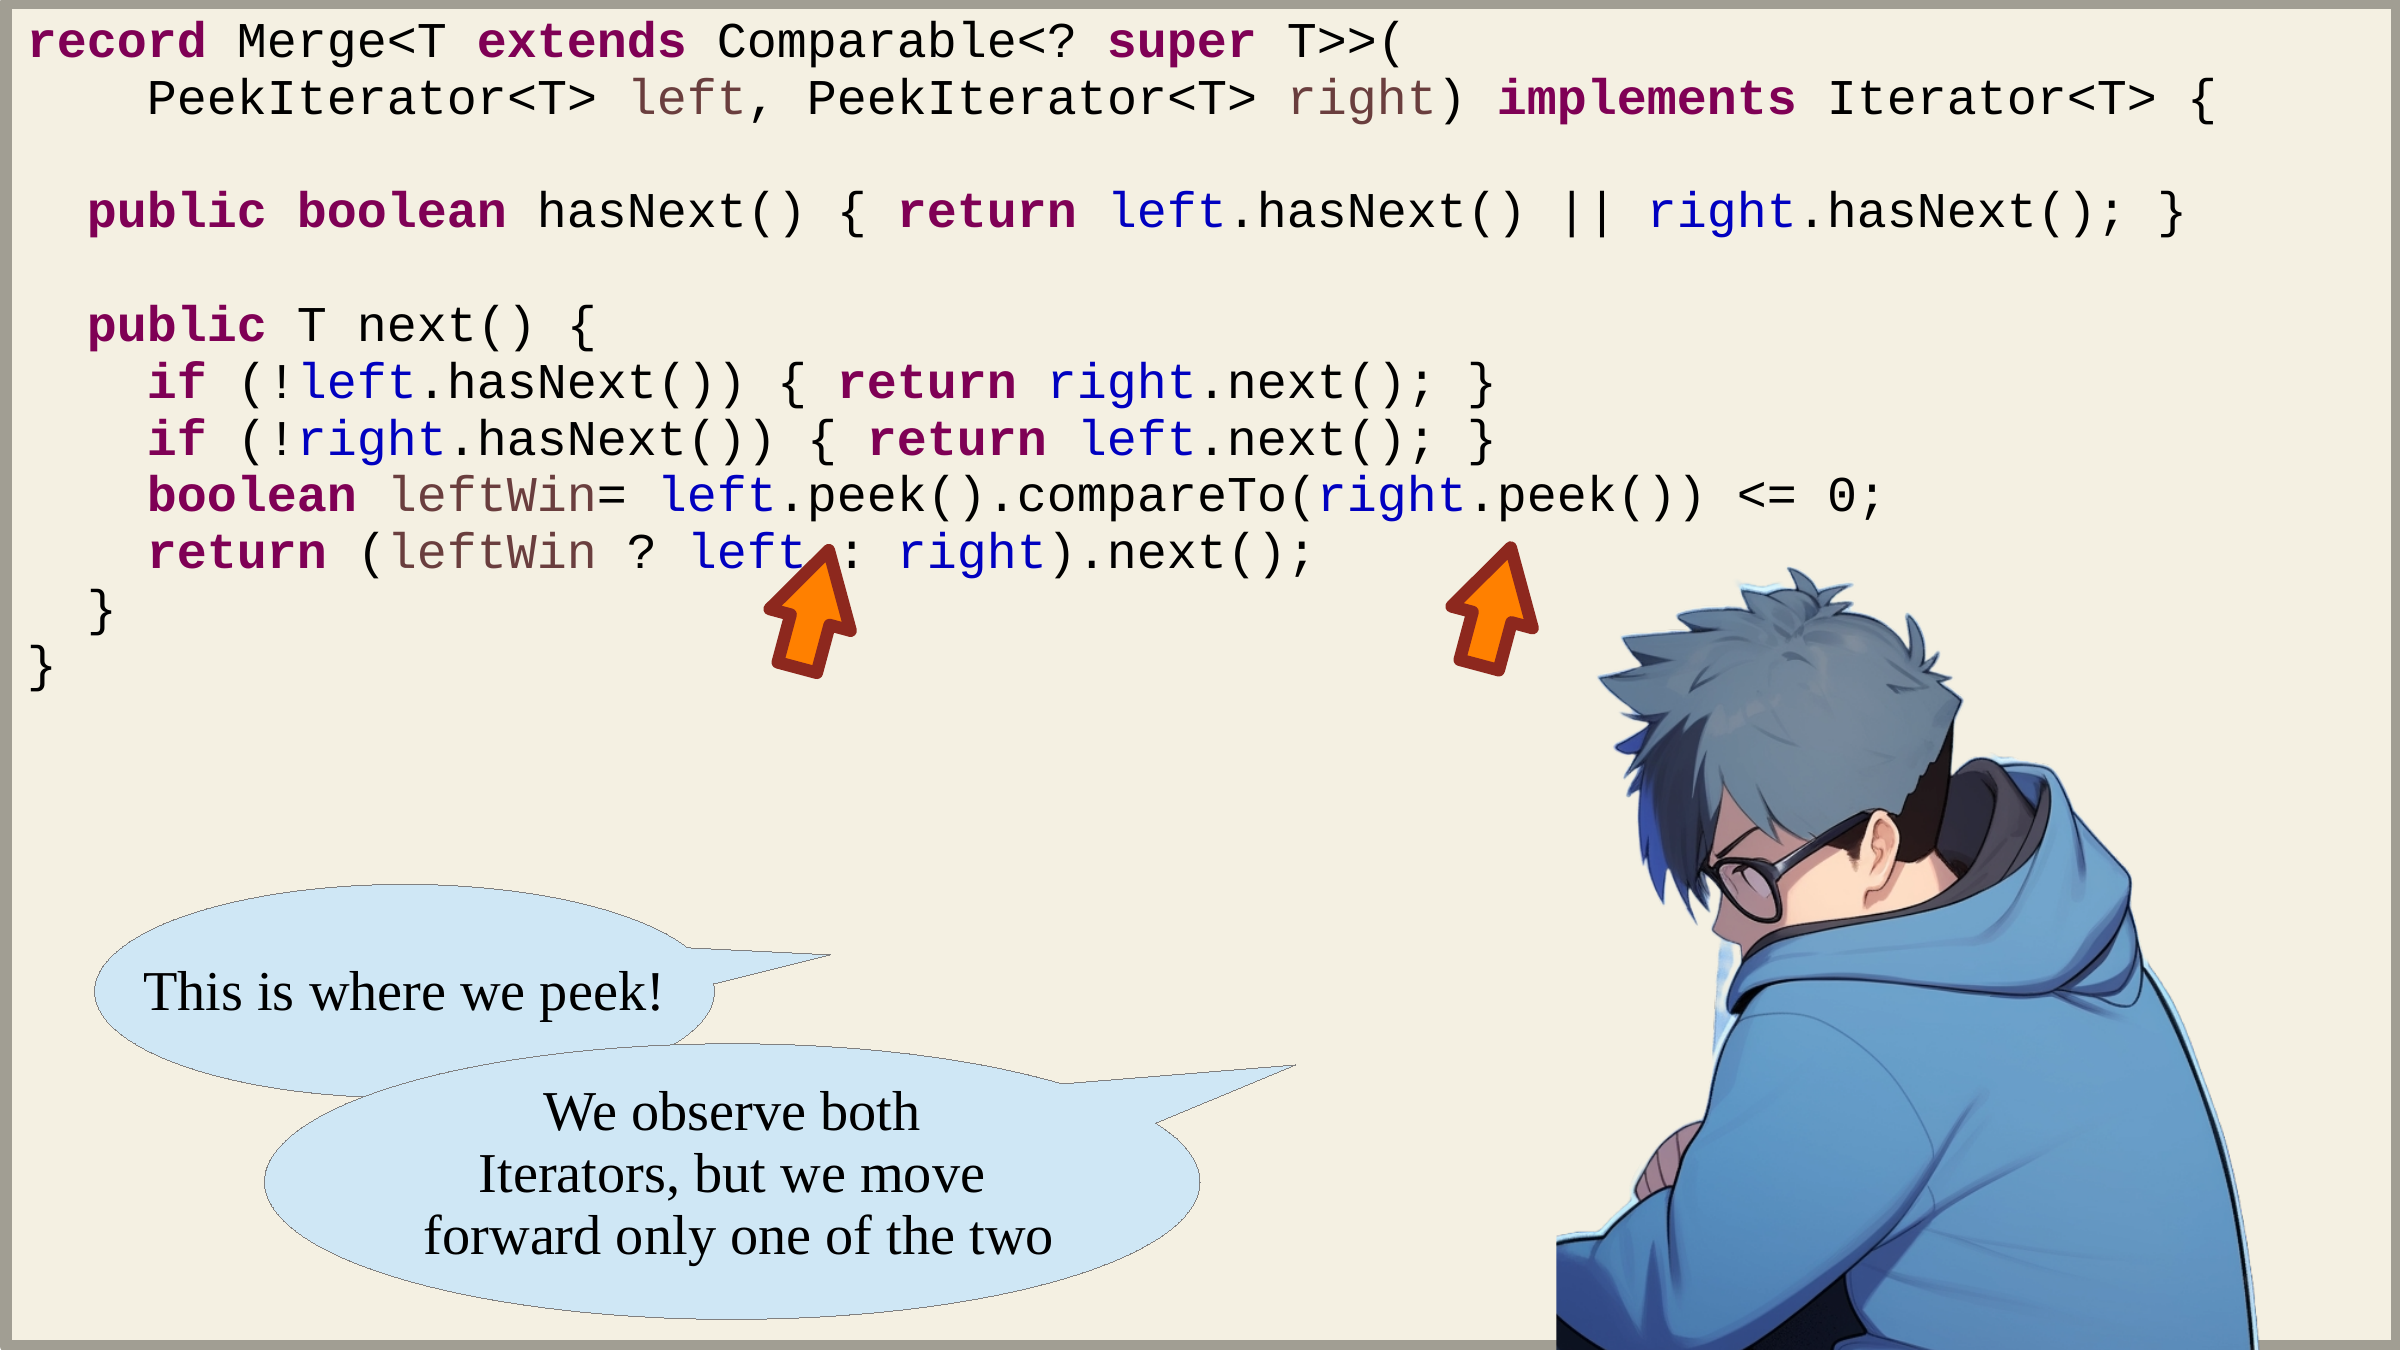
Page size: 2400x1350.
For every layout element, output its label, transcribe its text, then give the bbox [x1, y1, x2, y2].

text_box [1451, 547, 1533, 671]
text_box We observe both Iterators, but we move forward only one of the two [264, 1043, 1296, 1320]
text_box record Merge<T extends Comparable<? super T>>( PeekIterator<T> left, PeekIterator<T> right) implements Iterator<T> { public boolean hasNext() { return left.hasNext() || right.hasNext(); } public T next() { if (!left.hasNext()) { return right.next(); } if (!right.hasNext()) { return left.next(); } boolean leftWin= left.peek().compareTo(right.peek()) <= 0; return (leftWin ? left : right).next(); } } [5, 2, 2398, 1346]
picture [1556, 534, 2400, 1350]
text_box [769, 550, 851, 673]
text_box This is where we peek! [94, 884, 831, 1097]
